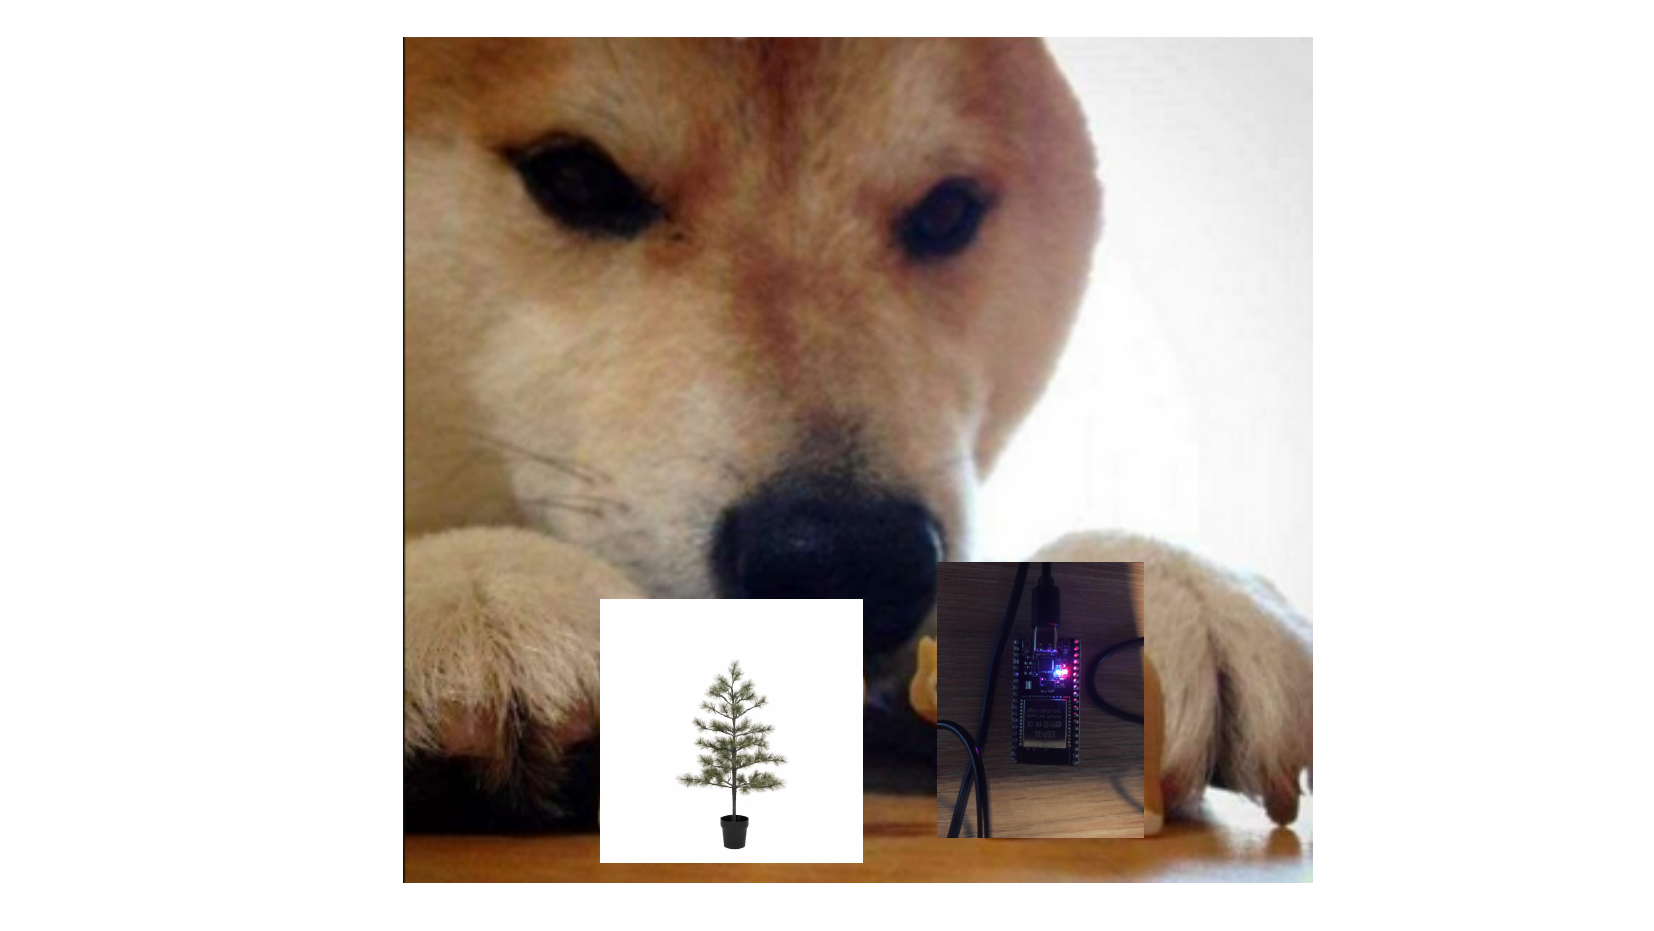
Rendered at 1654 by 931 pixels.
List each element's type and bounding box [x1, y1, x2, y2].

picture [403, 37, 1313, 883]
